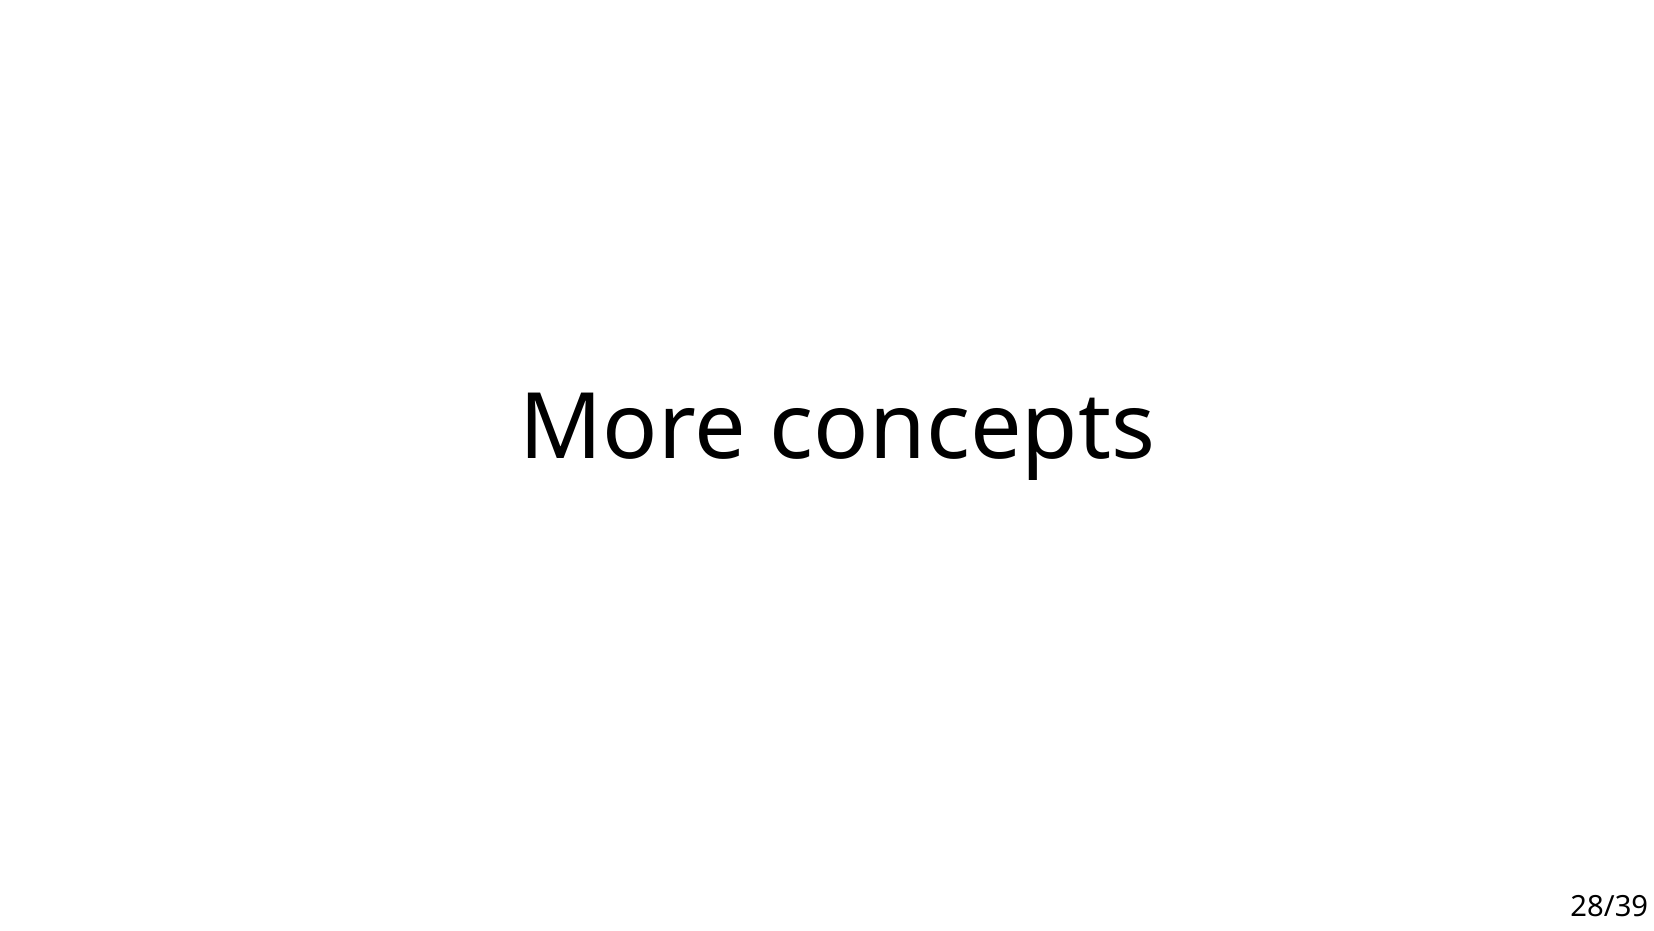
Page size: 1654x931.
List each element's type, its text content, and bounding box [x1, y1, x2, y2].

title More concepts [93, 345, 1582, 501]
